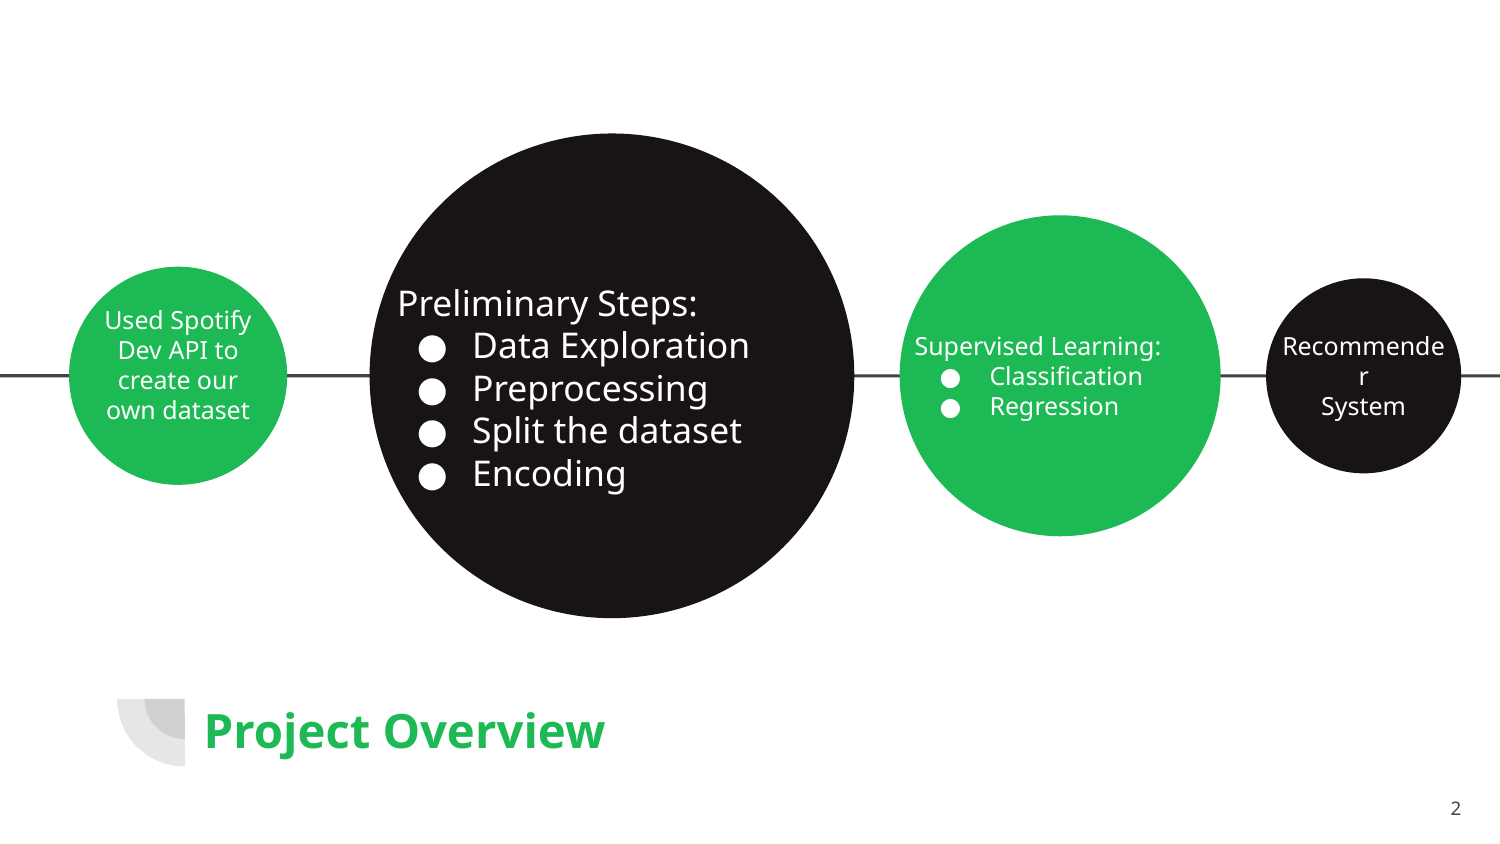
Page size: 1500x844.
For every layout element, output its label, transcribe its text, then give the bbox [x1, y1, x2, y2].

text_box [123, 407, 128, 416]
text_box Preliminary Steps: Data Exploration Preprocessing Split the dataset Encoding [382, 170, 867, 605]
text_box [132, 407, 137, 416]
text_box [110, 407, 117, 417]
text_box Used Spotify Dev API to create our own dataset [76, 321, 280, 407]
text_box [369, 299, 382, 453]
text_box [83, 266, 273, 321]
text_box [533, 605, 691, 619]
text_box [483, 133, 740, 170]
text_box [1280, 278, 1447, 325]
text_box [1279, 426, 1448, 474]
text_box [69, 336, 288, 485]
text_box Recommender System [1266, 325, 1462, 426]
text_box [981, 215, 1140, 236]
text_box [980, 515, 1141, 537]
title Project Overview [188, 682, 1293, 777]
text_box Supervised Learning: Classification Regression [899, 236, 1261, 515]
text_box [166, 407, 173, 417]
slide_number <number> [1386, 777, 1477, 842]
